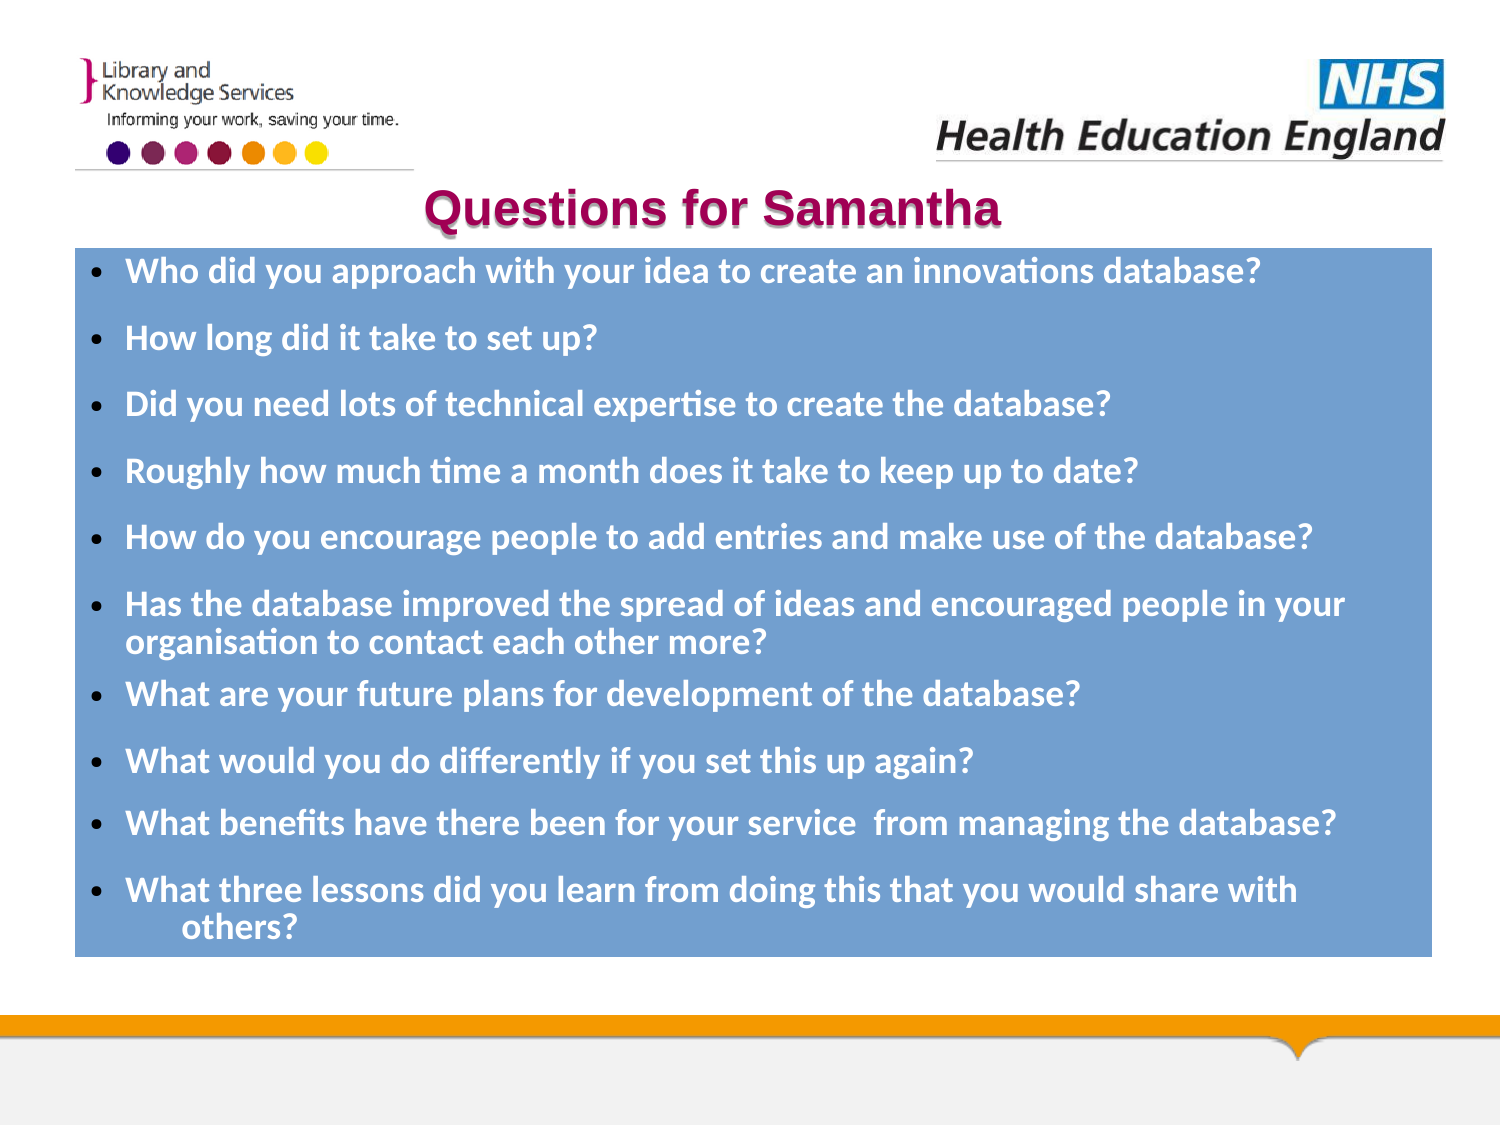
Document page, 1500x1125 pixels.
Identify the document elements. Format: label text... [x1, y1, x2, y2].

table_cell Did you need lots of technical expertise to create the database? [75, 381, 1432, 448]
table_cell Roughly how much time a month does it take to keep up to date? [75, 448, 1432, 514]
table_cell What three lessons did you learn from doing this that you would share with others? [75, 866, 1432, 957]
table_header Who did you approach with your idea to create an innovations database? [75, 248, 1432, 315]
table_cell Has the database improved the spread of ideas and encouraged people in your organisation to contact each other more? [75, 581, 1432, 671]
table_cell What would you do differently if you set this up again? [75, 738, 1432, 800]
title Questions for Samantha [75, 176, 1432, 248]
table_cell What benefits have there been for your service from managing the database? [75, 800, 1432, 866]
table_cell How long did it take to set up? [75, 315, 1432, 381]
table_cell What are your future plans for development of the database? [75, 671, 1432, 738]
picture [75, 54, 416, 169]
table_cell How do you encourage people to add entries and make use of the database? [75, 514, 1432, 581]
